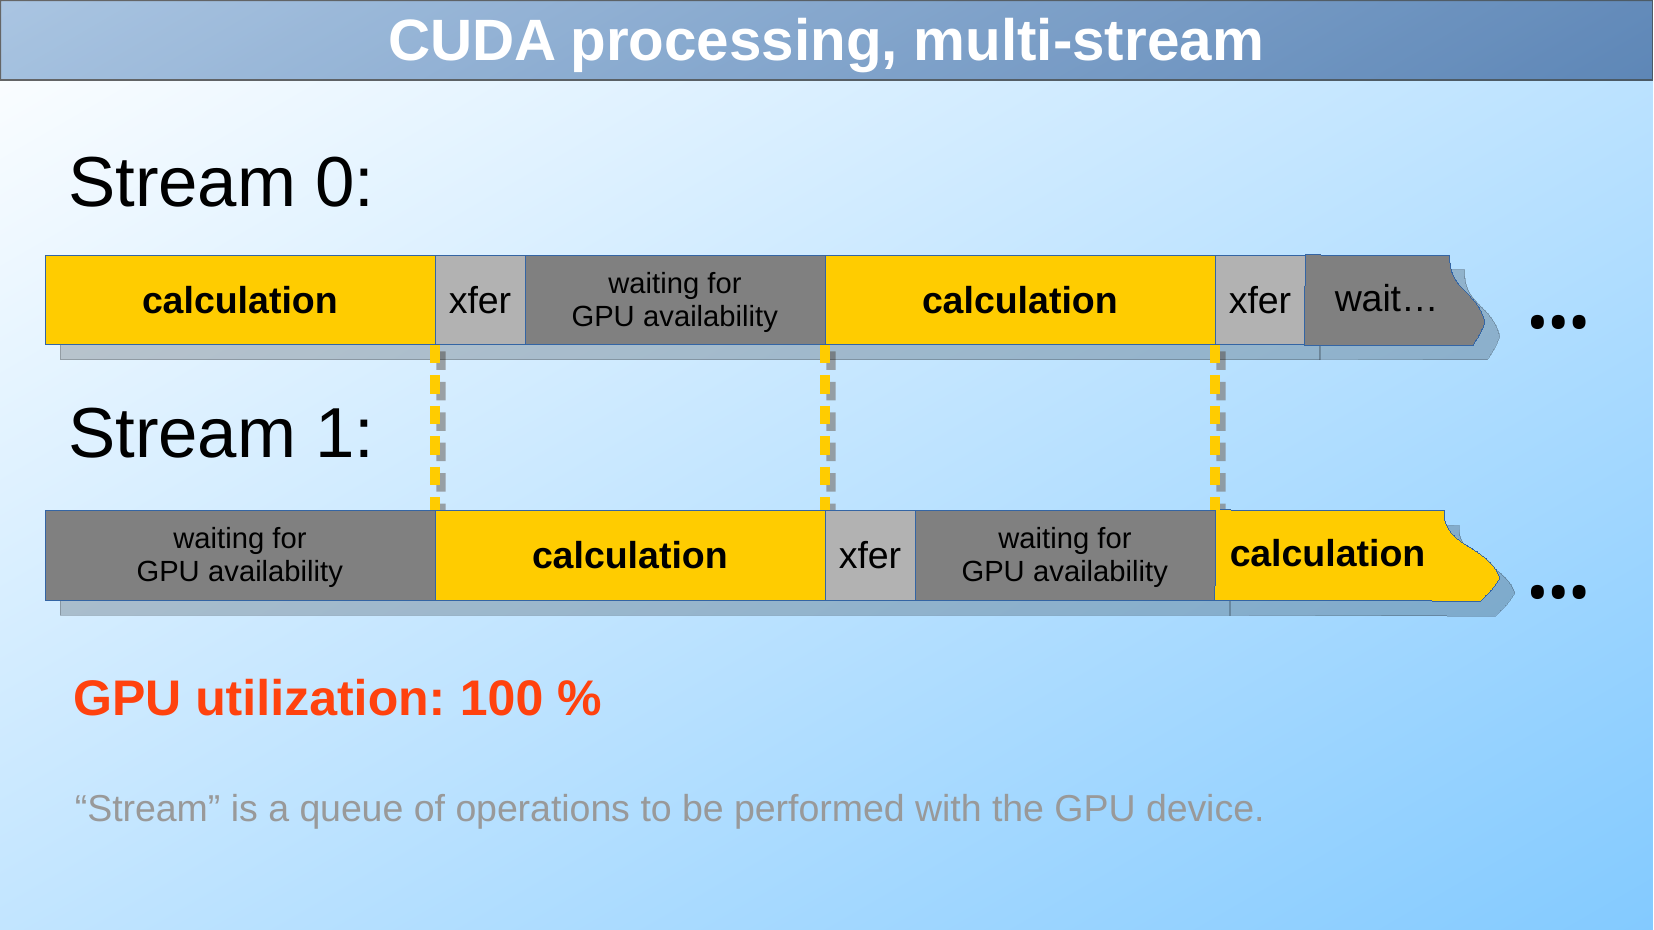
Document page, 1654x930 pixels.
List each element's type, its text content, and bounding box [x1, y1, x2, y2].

text_box [1220, 254, 1500, 360]
text_box waiting for GPU availability [45, 510, 436, 601]
text_box [440, 345, 820, 360]
text_box … [1512, 209, 1606, 343]
text_box CUDA processing, multi-stream [0, 0, 1653, 81]
text_box xfer [1215, 255, 1305, 345]
text_box … [1512, 479, 1606, 613]
text_box calculation [826, 255, 1215, 345]
text_box calculation [1215, 525, 1441, 582]
text_box waiting for GPU availability [525, 255, 826, 345]
text_box “Stream” is a queue of operations to be performed with the GPU device. [60, 780, 1576, 856]
text_box [60, 509, 1512, 617]
text_box Stream 0: [53, 135, 391, 230]
text_box [60, 345, 430, 360]
text_box xfer [435, 255, 525, 345]
text_box Stream 1: [53, 385, 391, 480]
text_box [830, 345, 1210, 360]
text_box wait… [1320, 269, 1454, 327]
text_box calculation [436, 510, 825, 601]
text_box GPU utilization: 100 % [58, 663, 617, 735]
text_box waiting for GPU availability [915, 510, 1215, 601]
text_box calculation [45, 255, 435, 345]
text_box xfer [825, 510, 915, 601]
